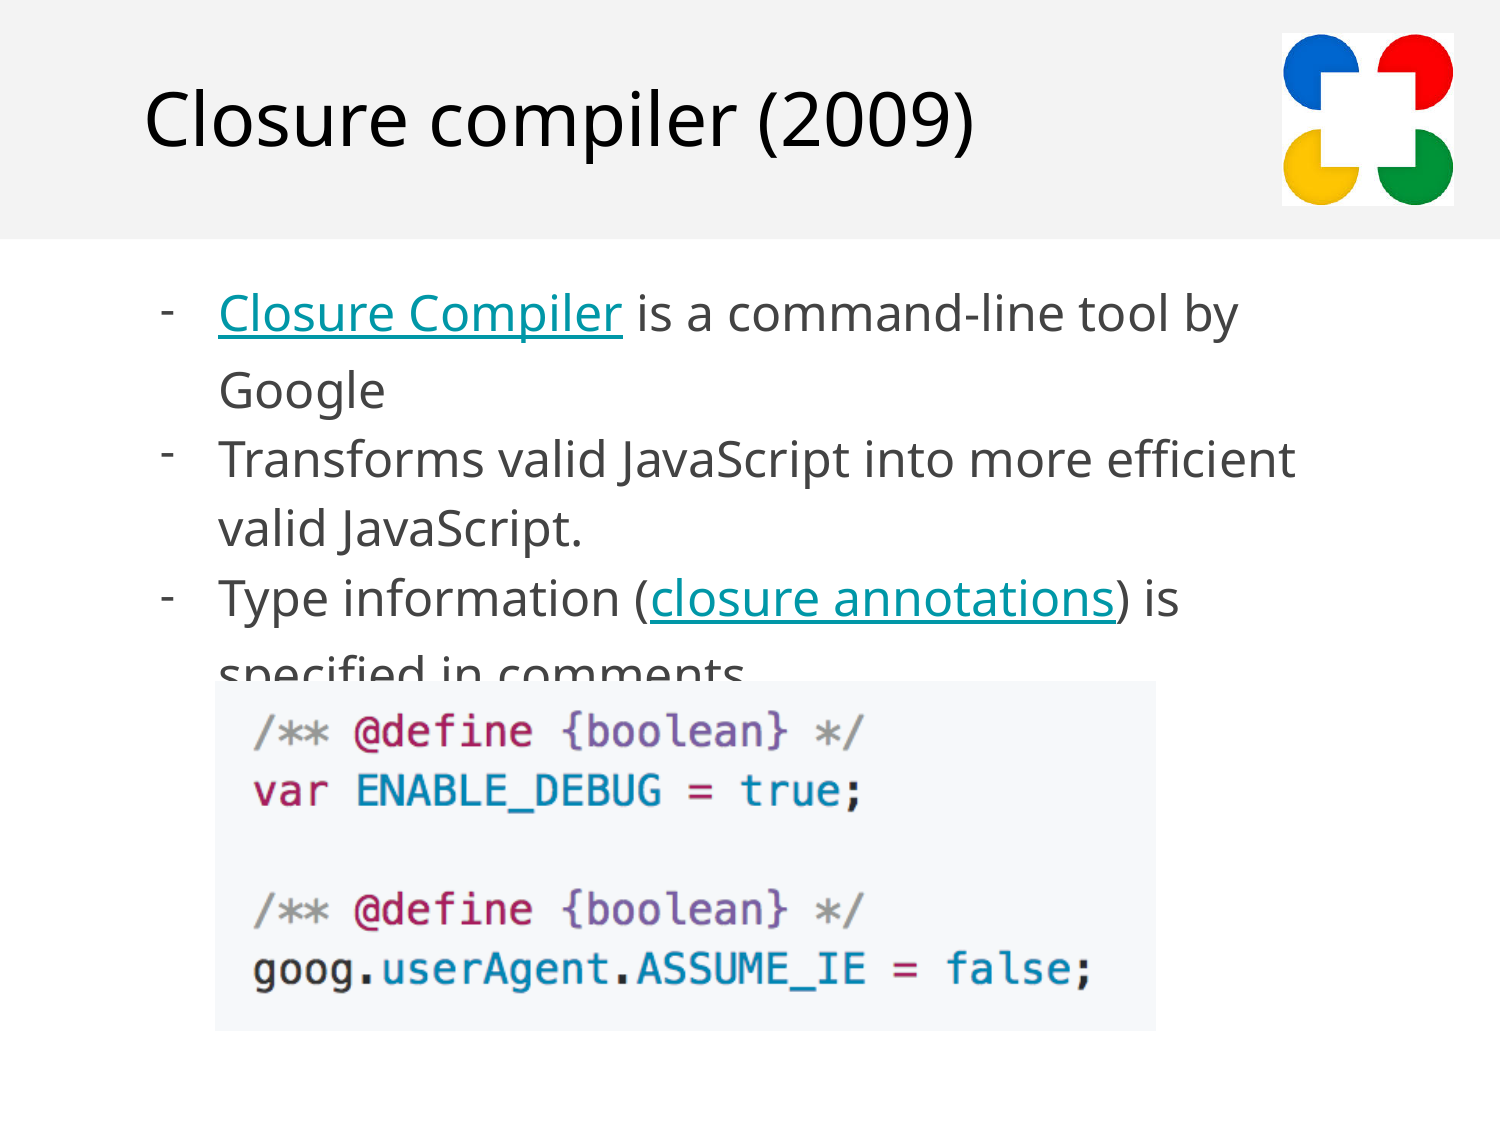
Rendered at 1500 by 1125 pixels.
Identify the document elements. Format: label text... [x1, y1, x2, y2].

list Closure Compiler is a command-line tool by Google Transforms valid JavaScript into more efficient valid JavaScript. Type information (closure annotations) is specified in comments [128, 255, 1372, 585]
picture [1282, 33, 1454, 206]
picture [215, 681, 1156, 1032]
title Closure compiler (2009) [128, 56, 1282, 183]
